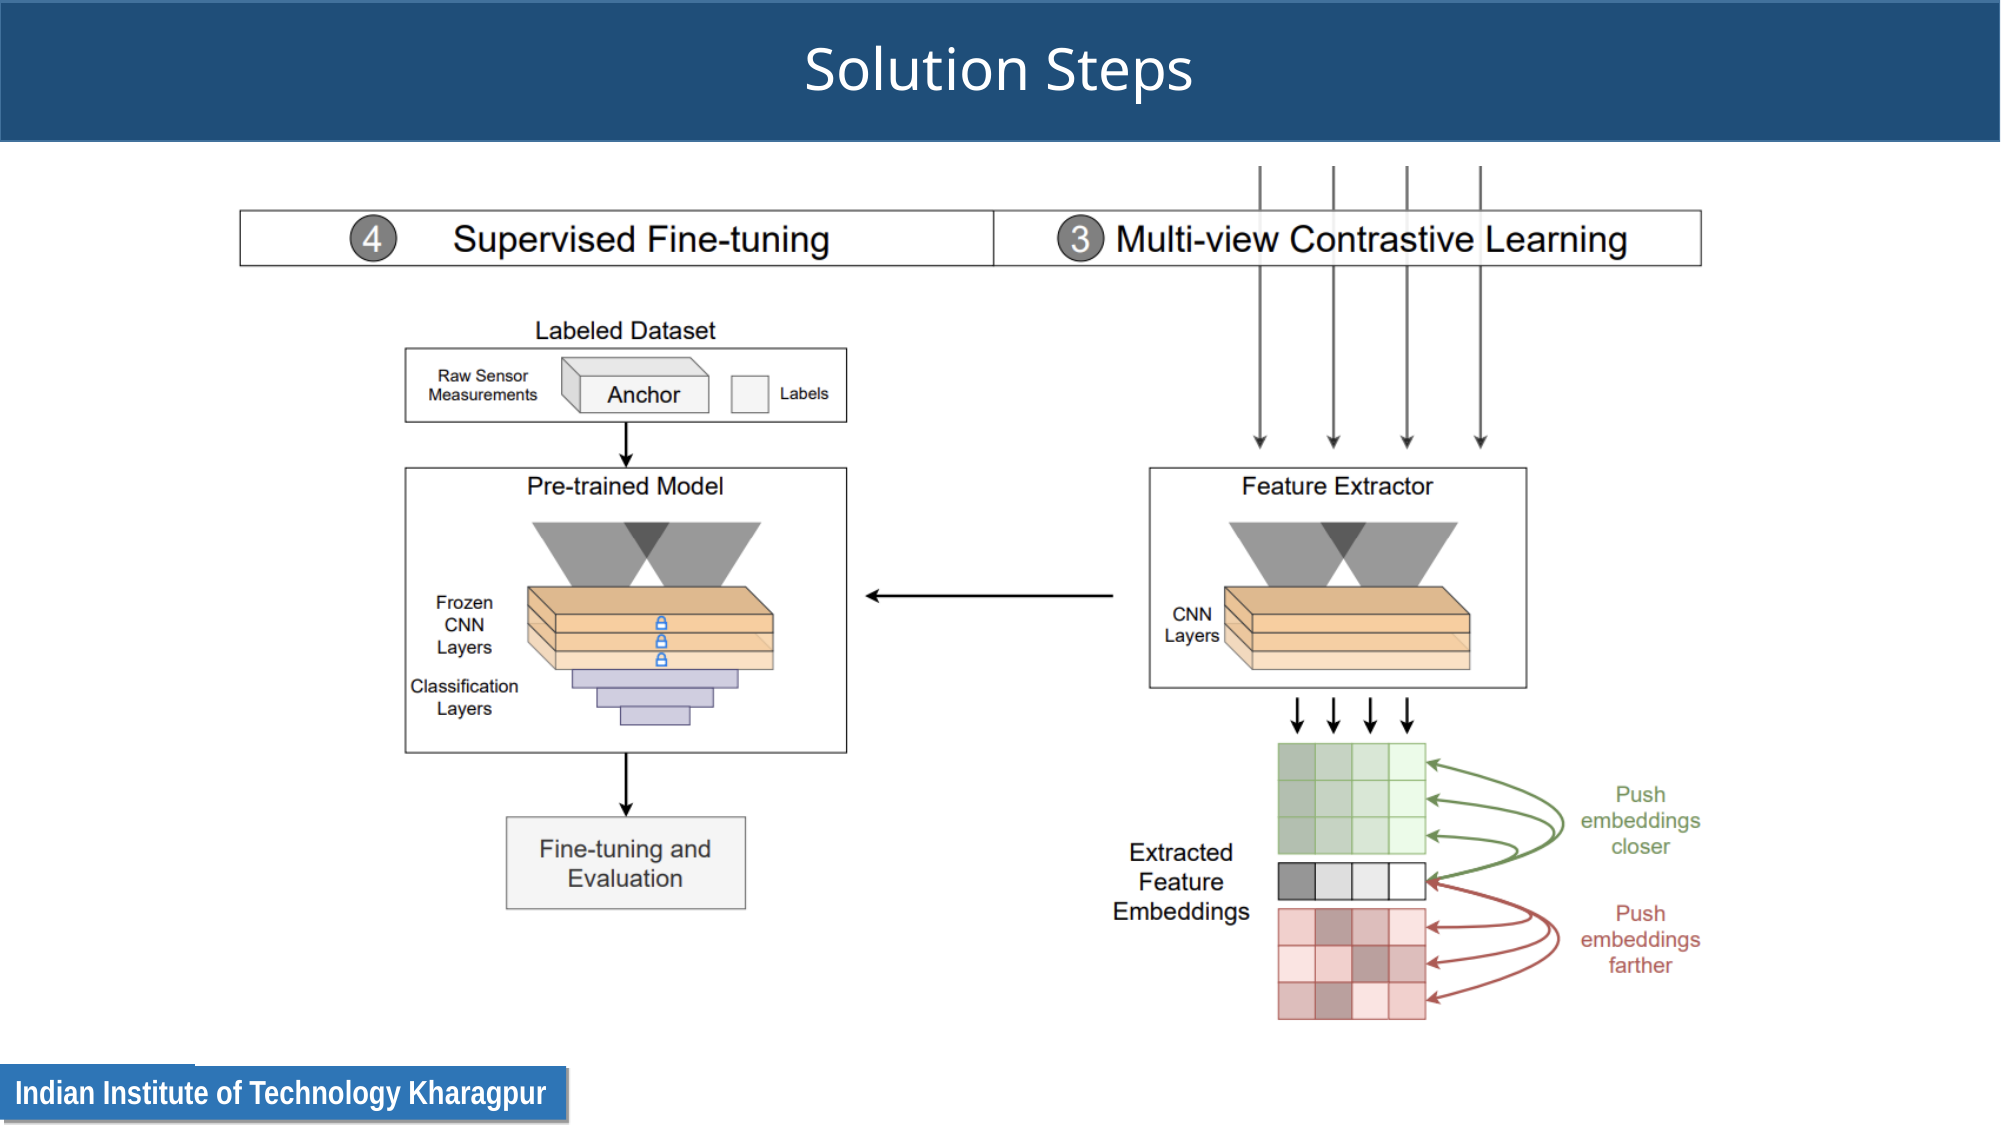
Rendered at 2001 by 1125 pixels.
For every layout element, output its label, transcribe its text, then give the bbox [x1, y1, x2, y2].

picture [195, 166, 1761, 1066]
title Solution Steps [0, 1, 2000, 141]
